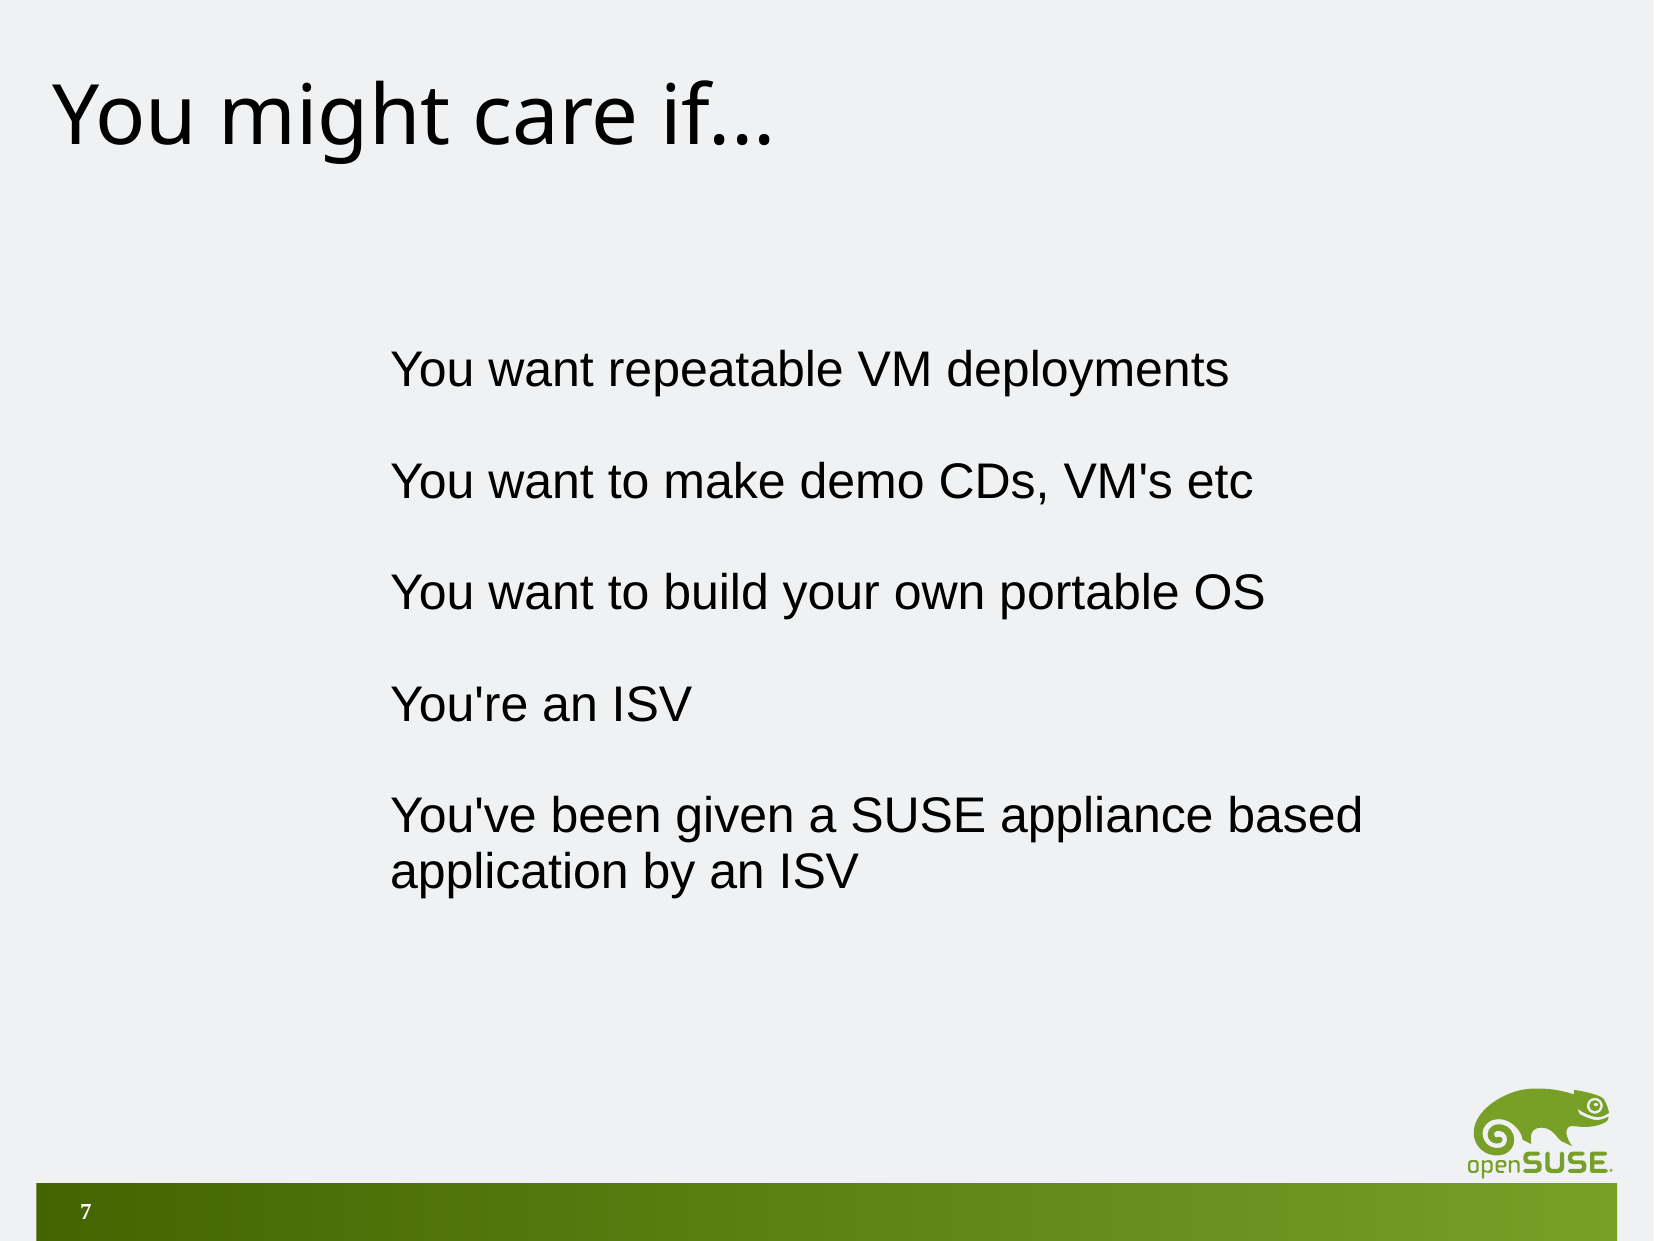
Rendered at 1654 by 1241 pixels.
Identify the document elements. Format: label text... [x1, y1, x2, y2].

text_box You might care if... [37, 47, 731, 179]
picture [0, 0, 1654, 1241]
text_box You want repeatable VM deployments You want to make demo CDs, VM's etc You want to build your own portable OS You're an ISV You've been given a SUSE appliance based application by an ISV [375, 333, 1507, 907]
